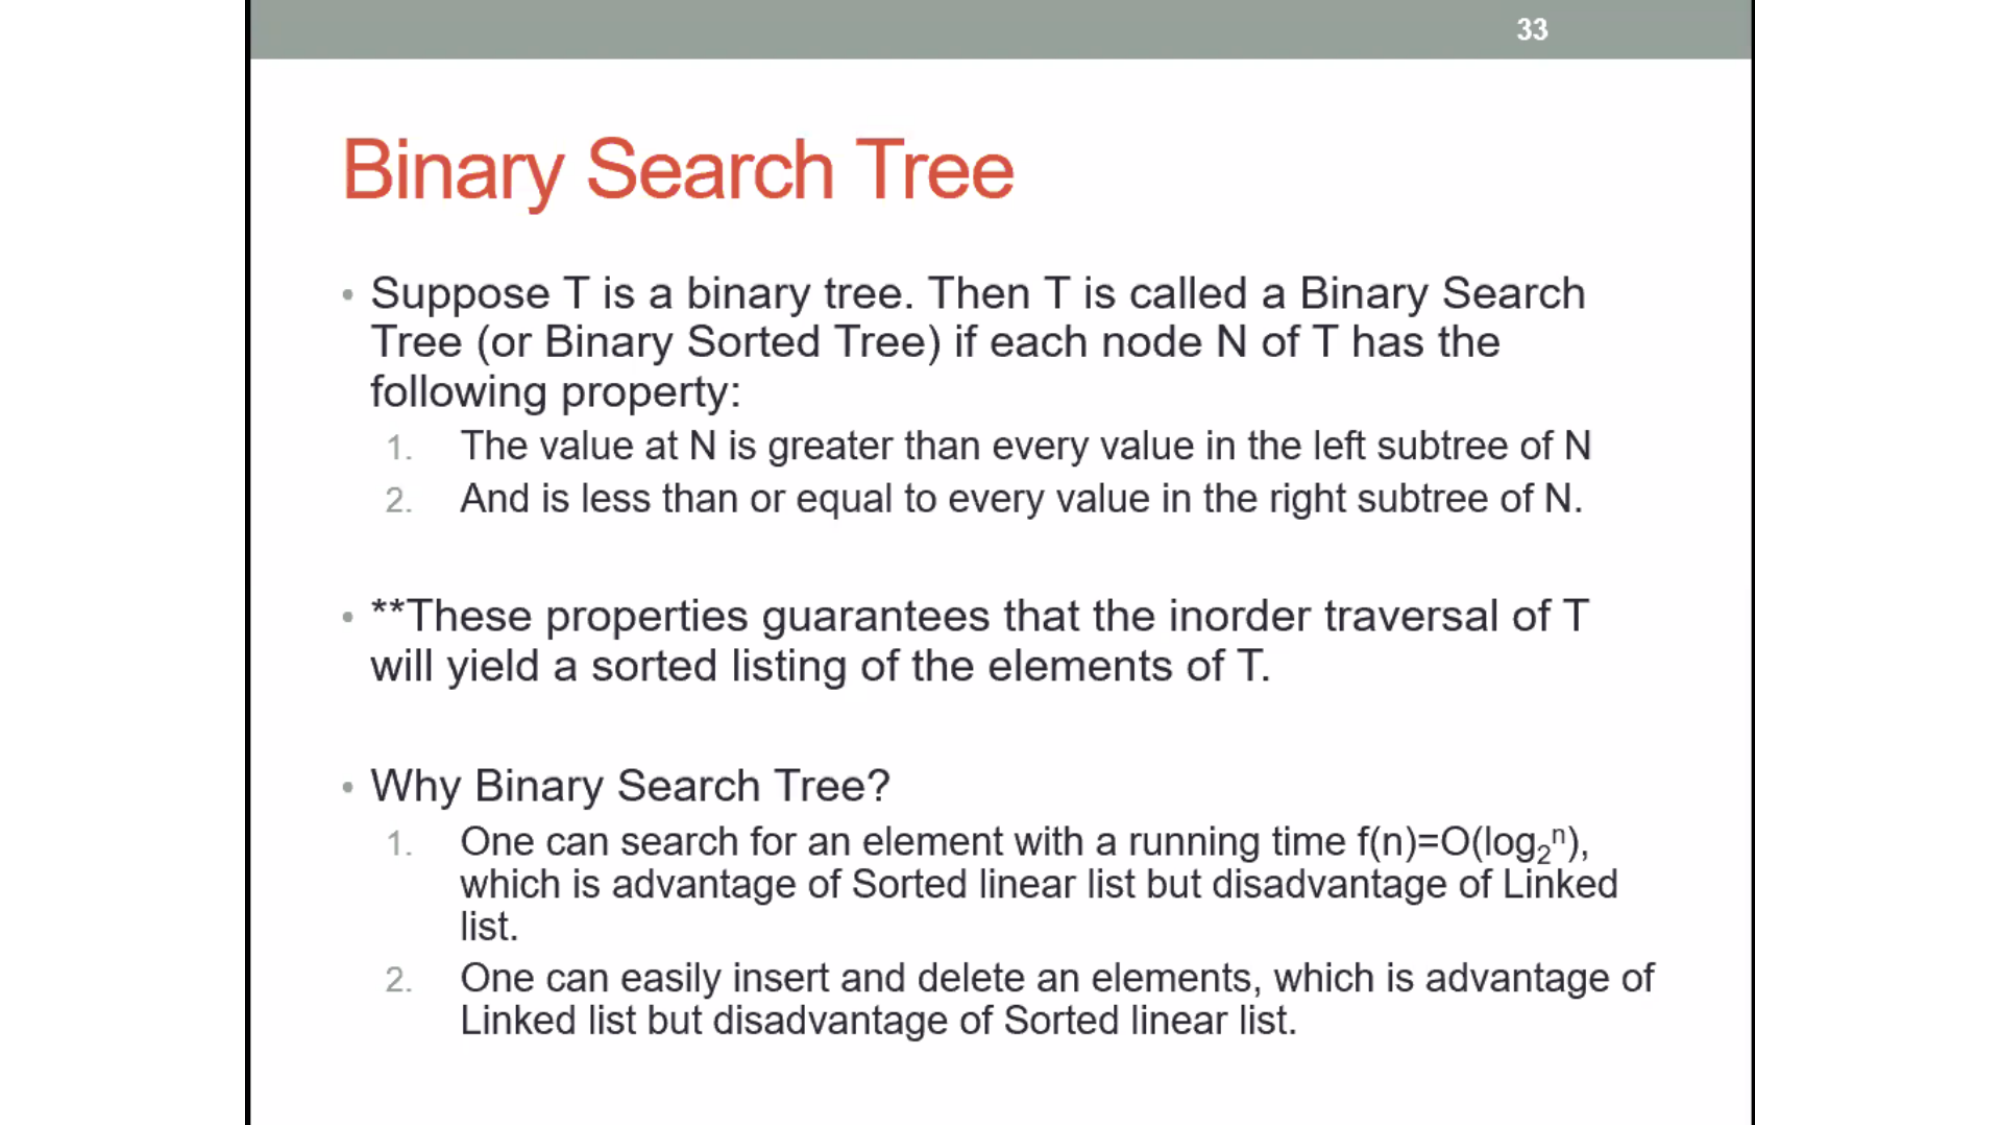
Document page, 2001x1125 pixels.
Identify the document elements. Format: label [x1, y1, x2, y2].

picture [245, 0, 1755, 1125]
